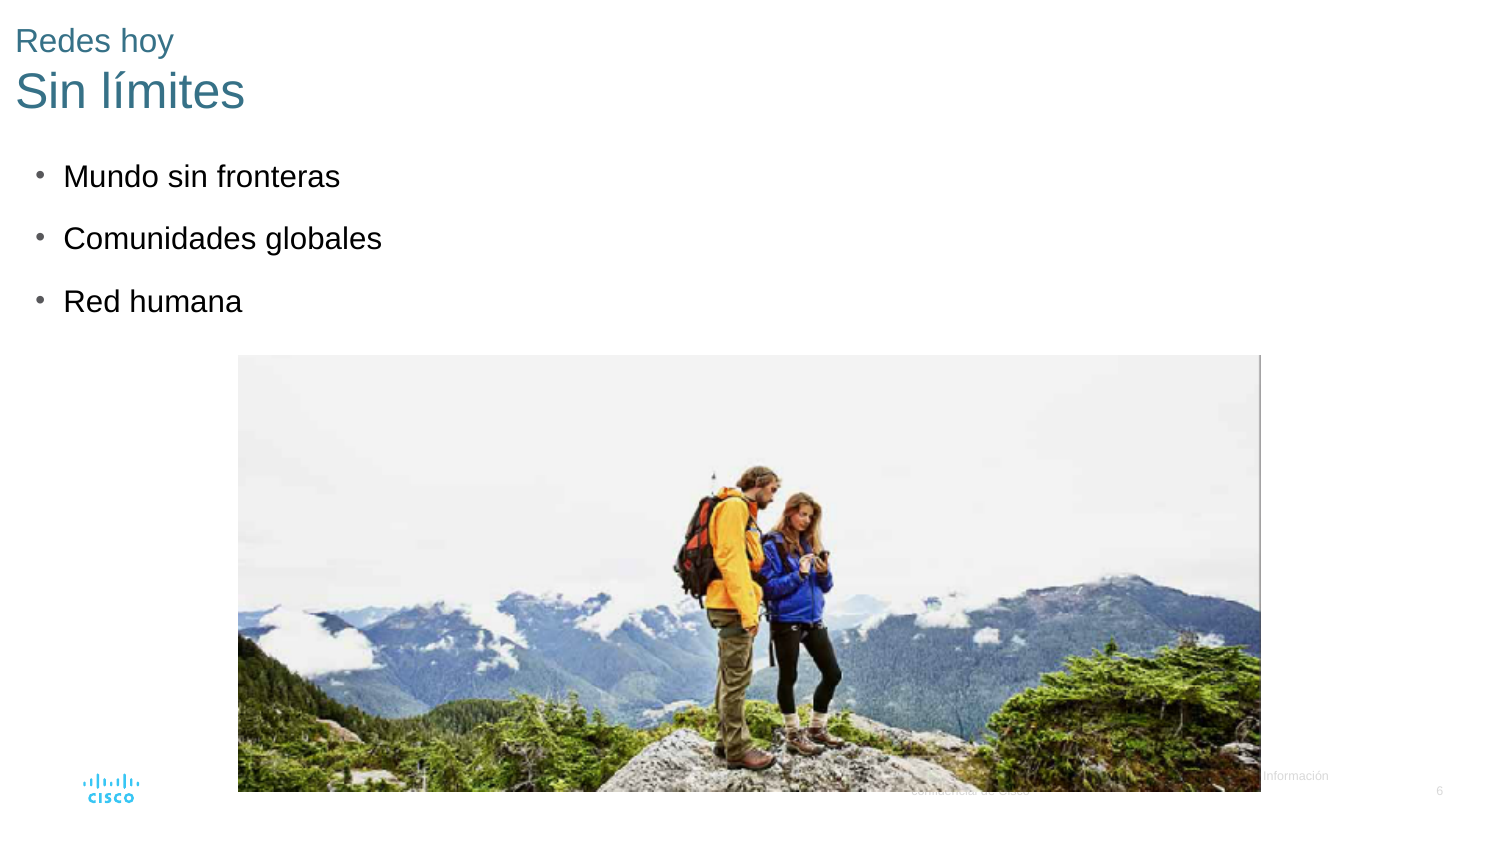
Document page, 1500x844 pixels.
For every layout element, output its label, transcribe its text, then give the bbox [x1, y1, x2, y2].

list Mundo sin fronteras Comunidades globales Red humana [20, 148, 1473, 340]
title Redes hoy Sin límites [0, 6, 1500, 131]
picture [238, 355, 1261, 792]
